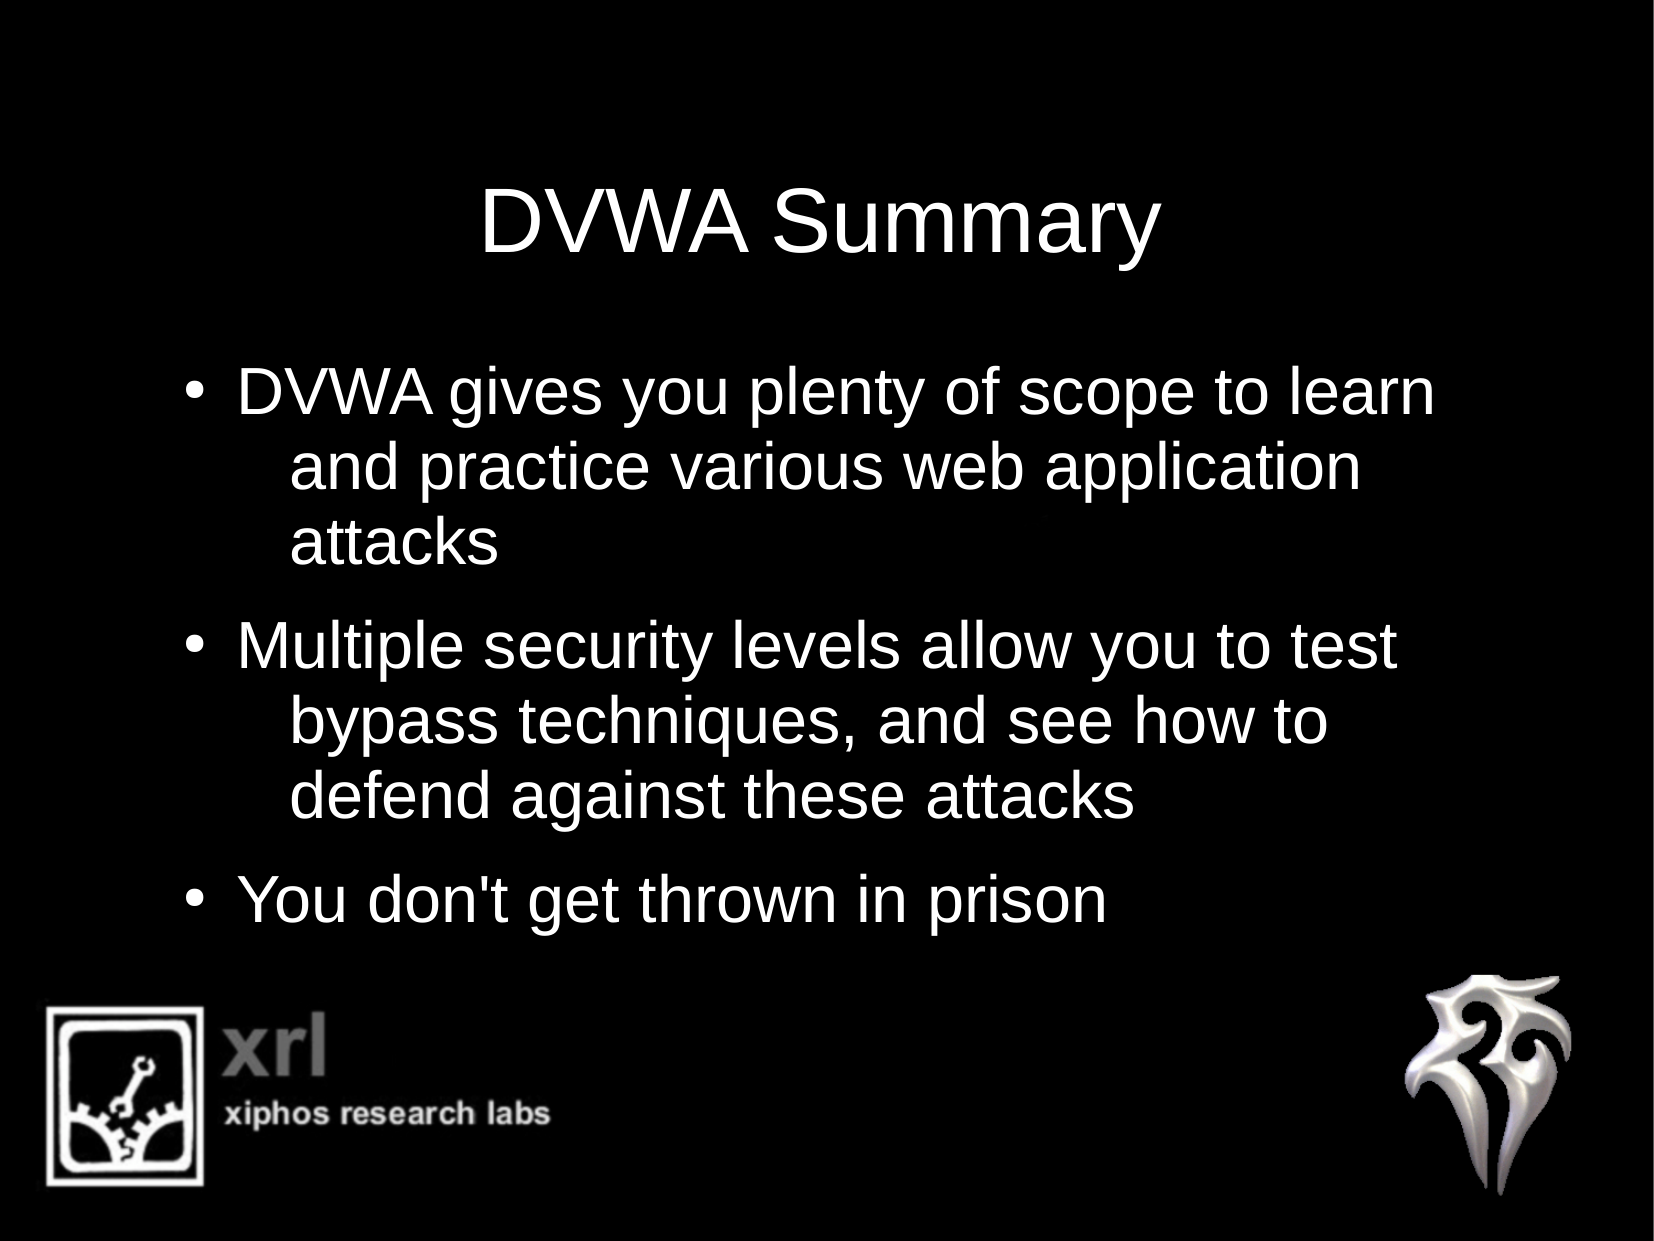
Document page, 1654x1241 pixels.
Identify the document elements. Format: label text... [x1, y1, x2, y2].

list DVWA gives you plenty of scope to learn and practice various web application attacks Multiple security levels allow you to test bypass techniques, and see how to defend against these attacks You don't get thrown in prison [147, 354, 1506, 1173]
picture [0, 0, 1654, 1241]
title DVWA Summary [135, 117, 1506, 325]
